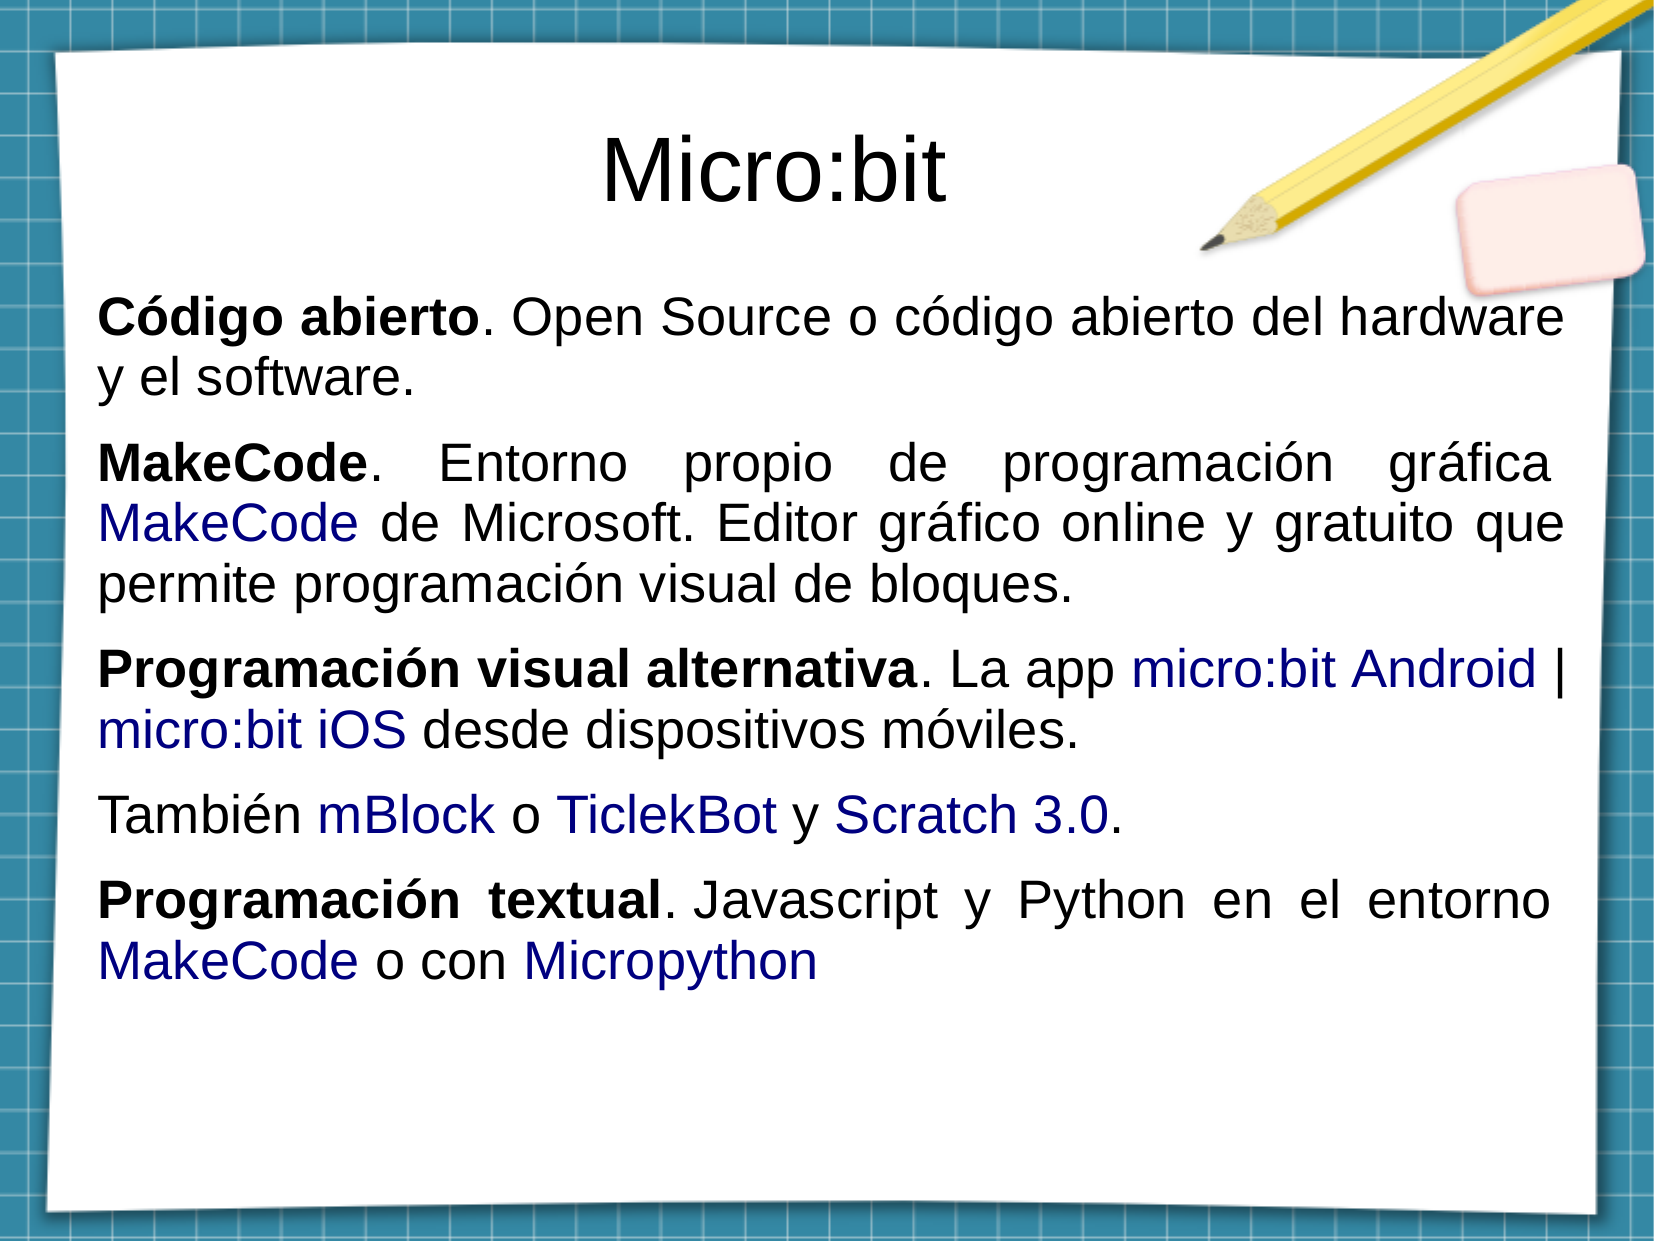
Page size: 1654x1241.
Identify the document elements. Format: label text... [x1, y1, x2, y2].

picture [0, 0, 1654, 1241]
text_box Código abierto. Open Source o código abierto del hardware y el software. MakeCode. Entorno propio de programación gráfica MakeCode de Microsoft. Editor gráfico online y gratuito que permite programación visual de bloques. Programación visual alternativa. La app micro:bit Android | micro:bit iOS desde dispositivos móviles. También mBlock o TiclekBot y Scratch 3.0. Programación textual. Javascript y Python en el entorno MakeCode o con Micropython [82, 278, 1583, 1193]
title Micro:bit [354, 82, 1193, 257]
